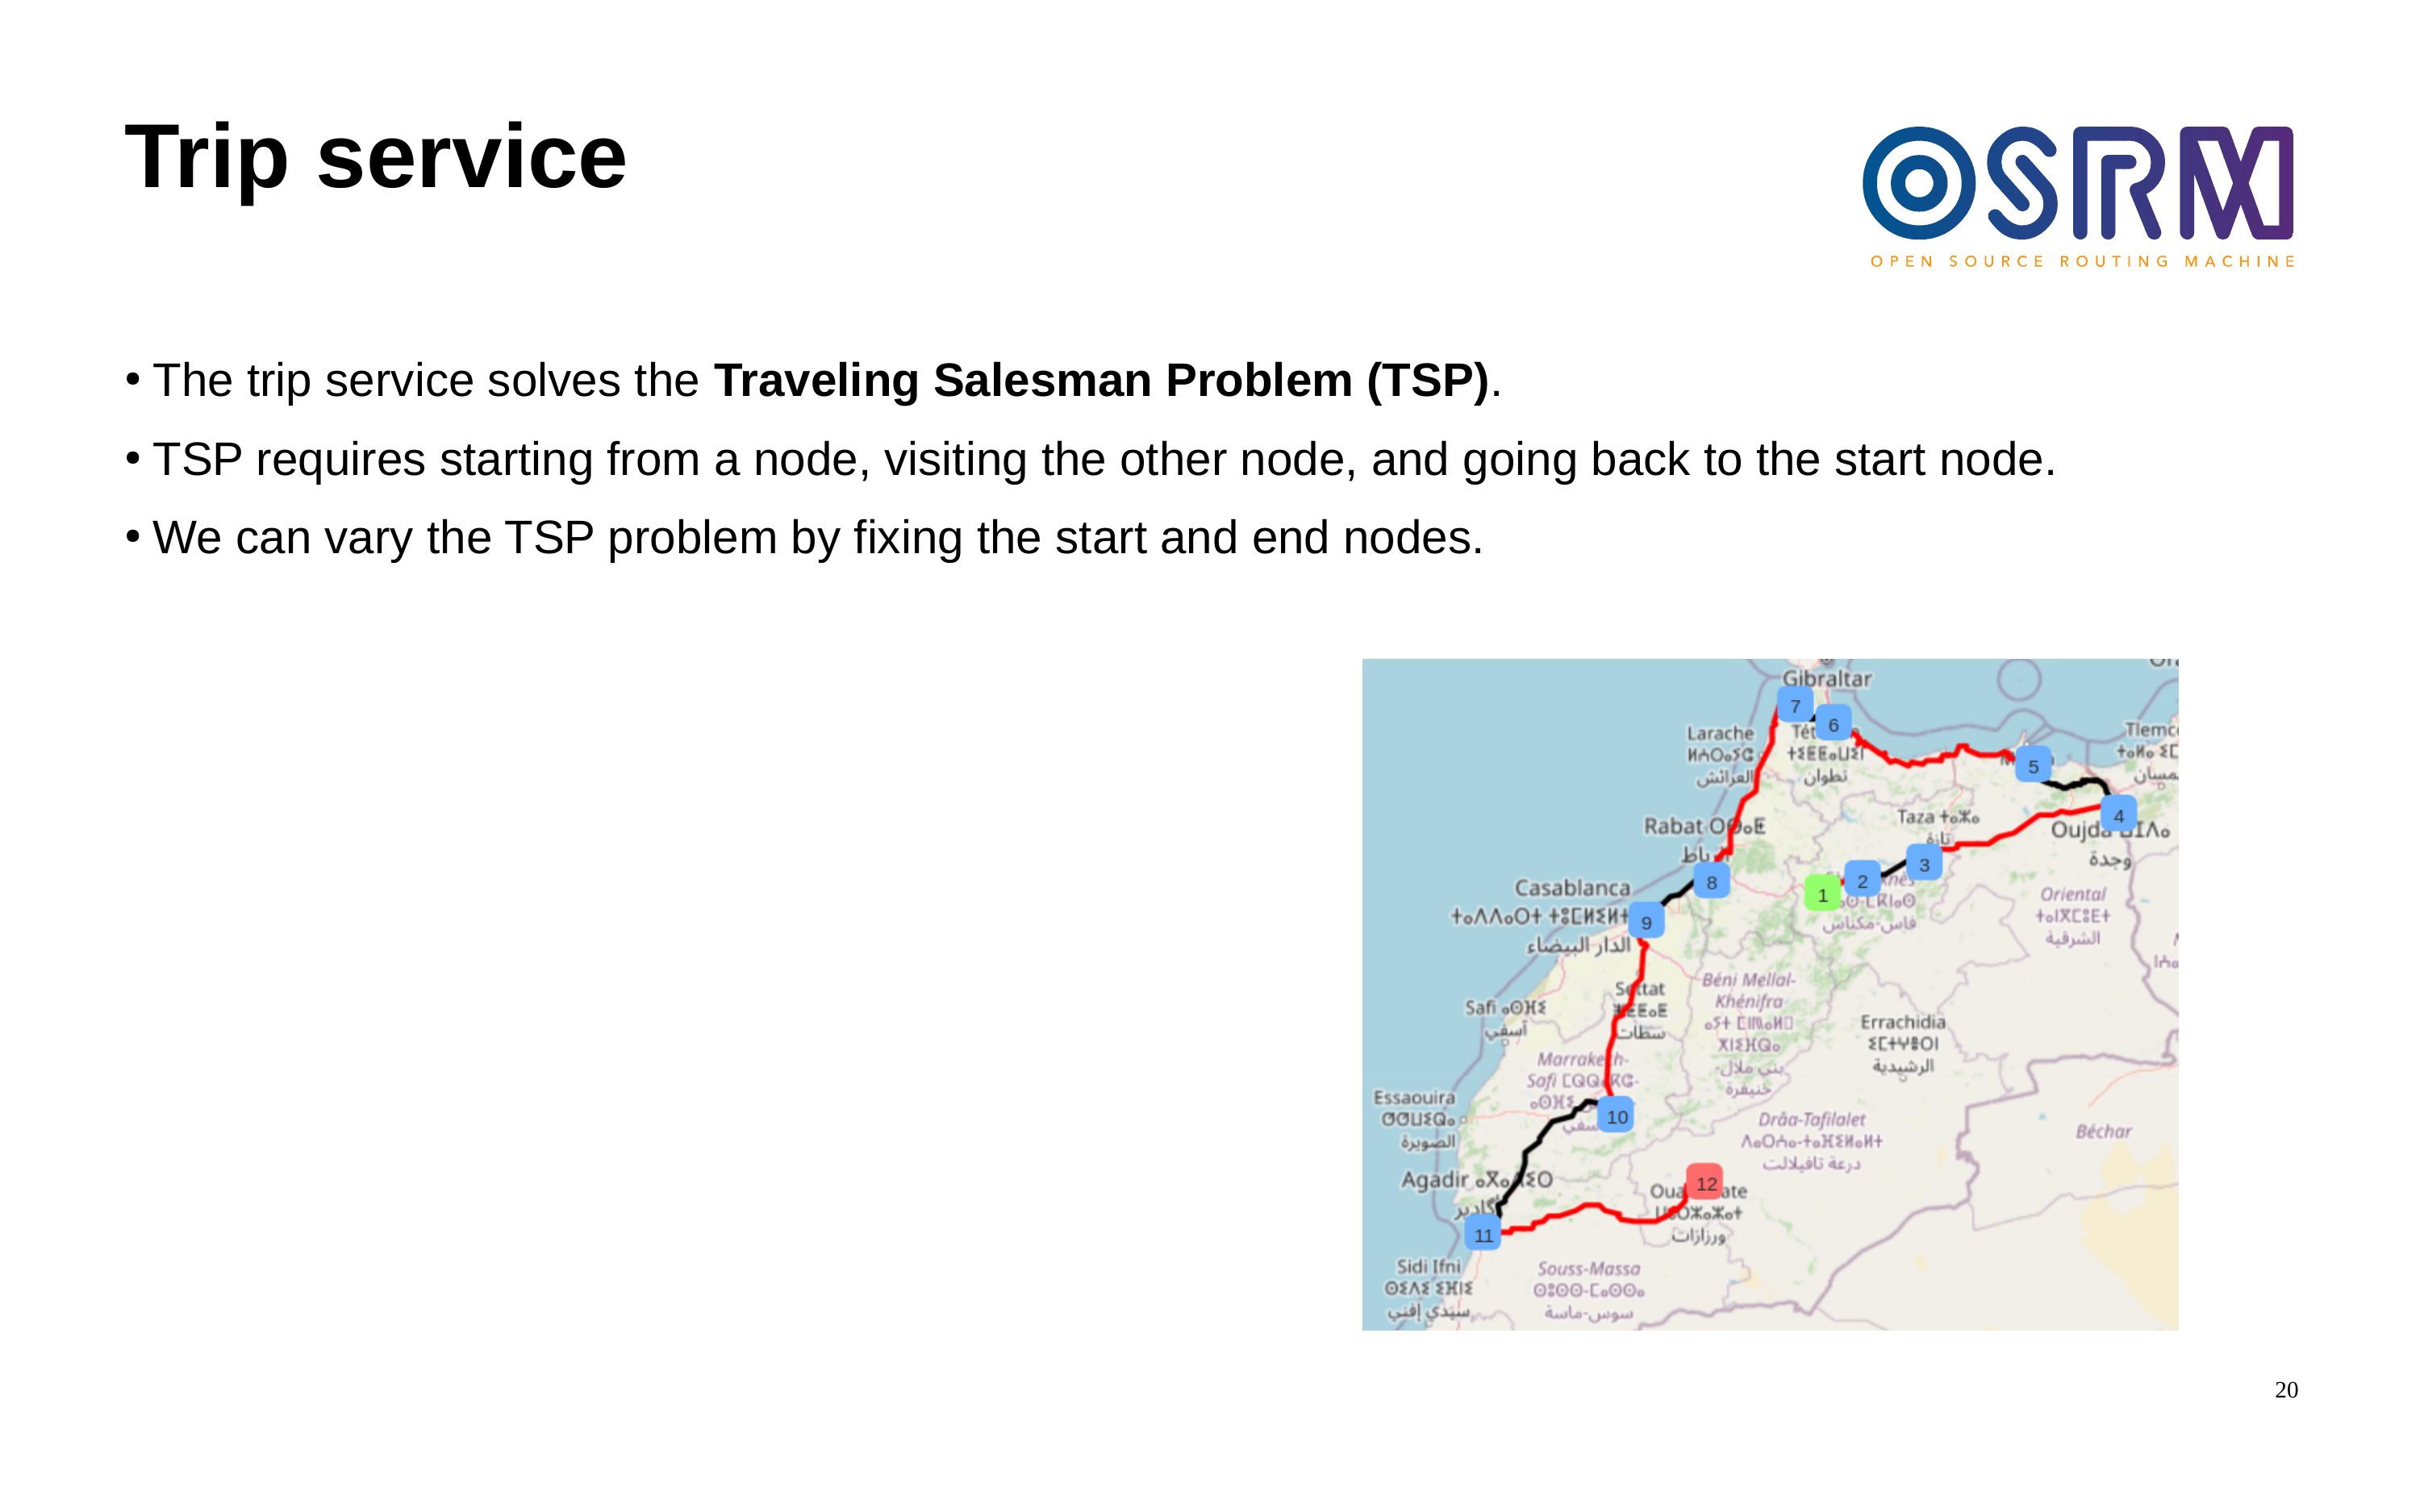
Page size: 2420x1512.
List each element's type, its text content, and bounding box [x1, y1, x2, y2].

picture [1856, 122, 2300, 273]
text_box Trip service [112, 61, 1199, 251]
text_box The trip service solves the Traveling Salesman Problem (TSP). TSP requires starting from a node, visiting the other node, and going back to the start node. We can vary the TSP problem by fixing the start and end nodes. [112, 322, 2171, 570]
picture [1362, 659, 2179, 1331]
